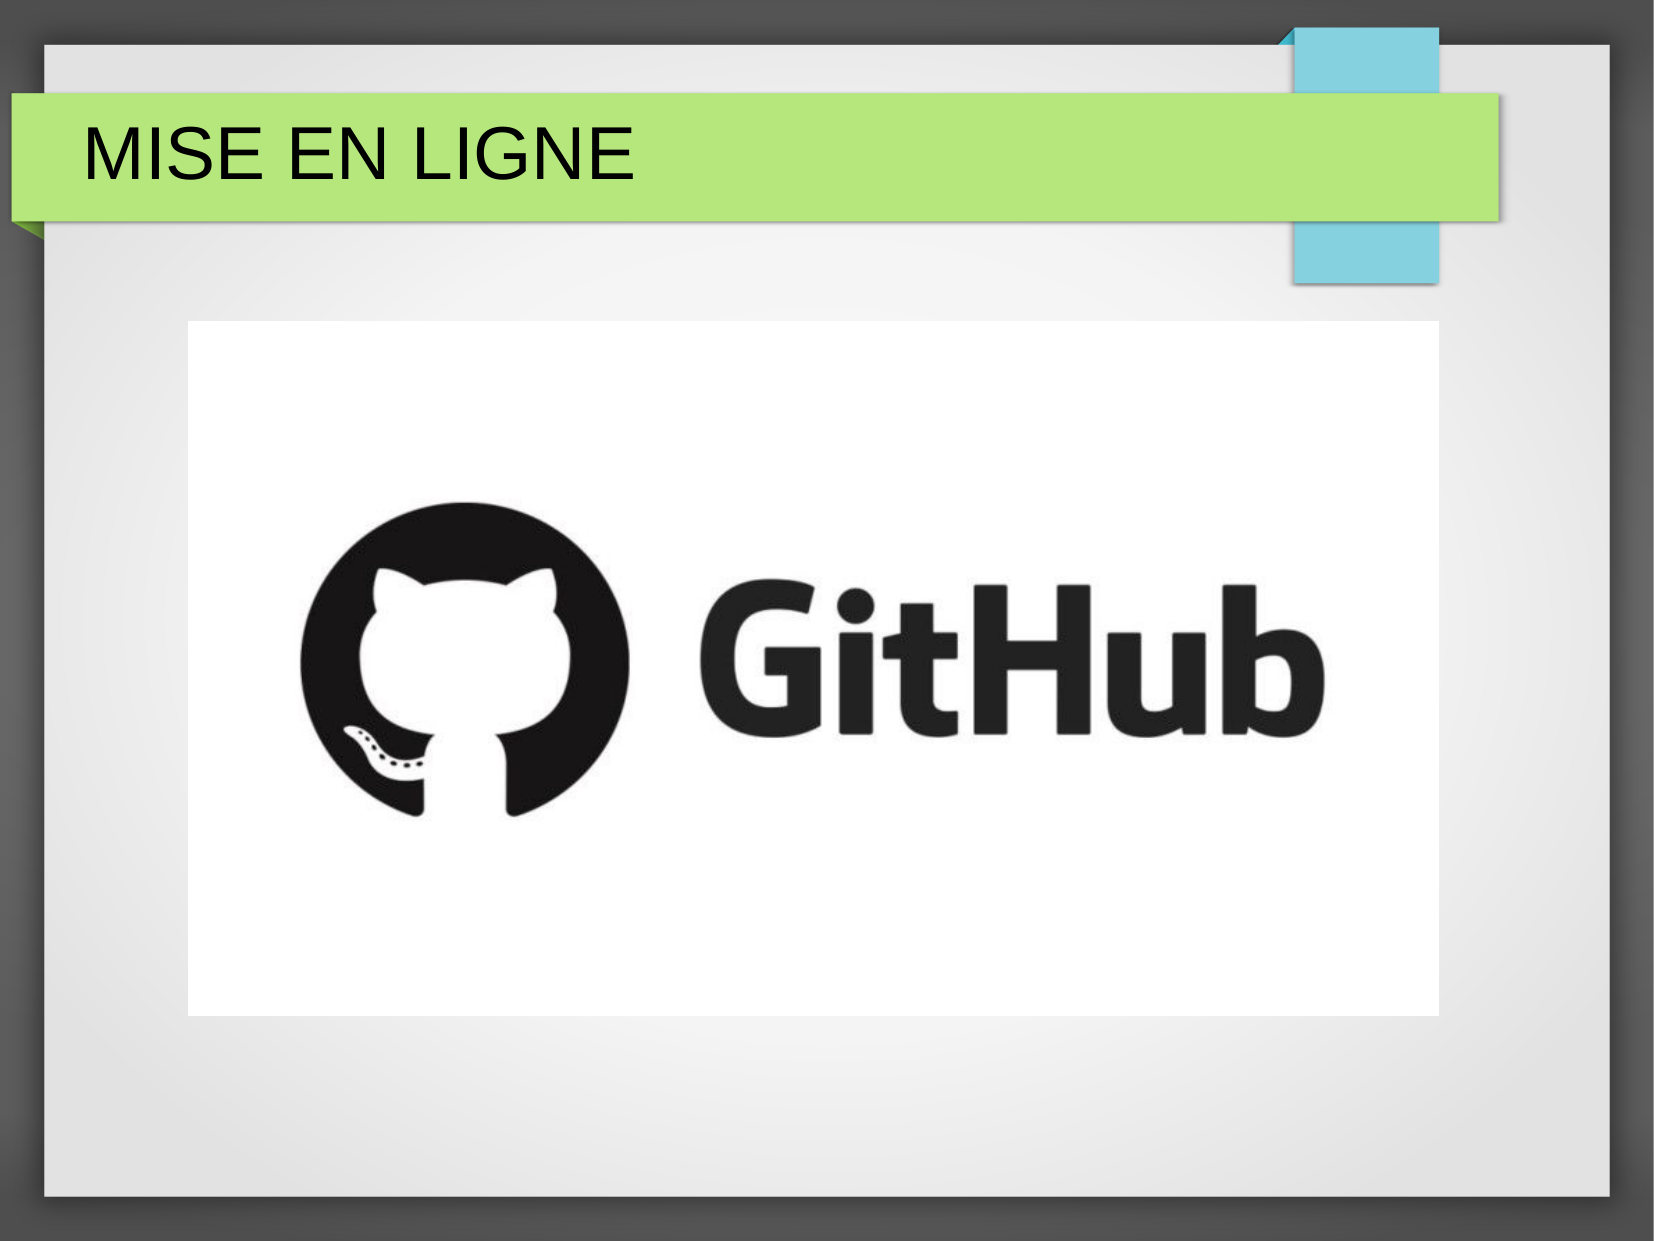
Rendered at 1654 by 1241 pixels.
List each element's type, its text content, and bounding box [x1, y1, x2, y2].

title MISE EN LIGNE [82, 94, 1264, 213]
picture [0, 0, 1654, 1241]
